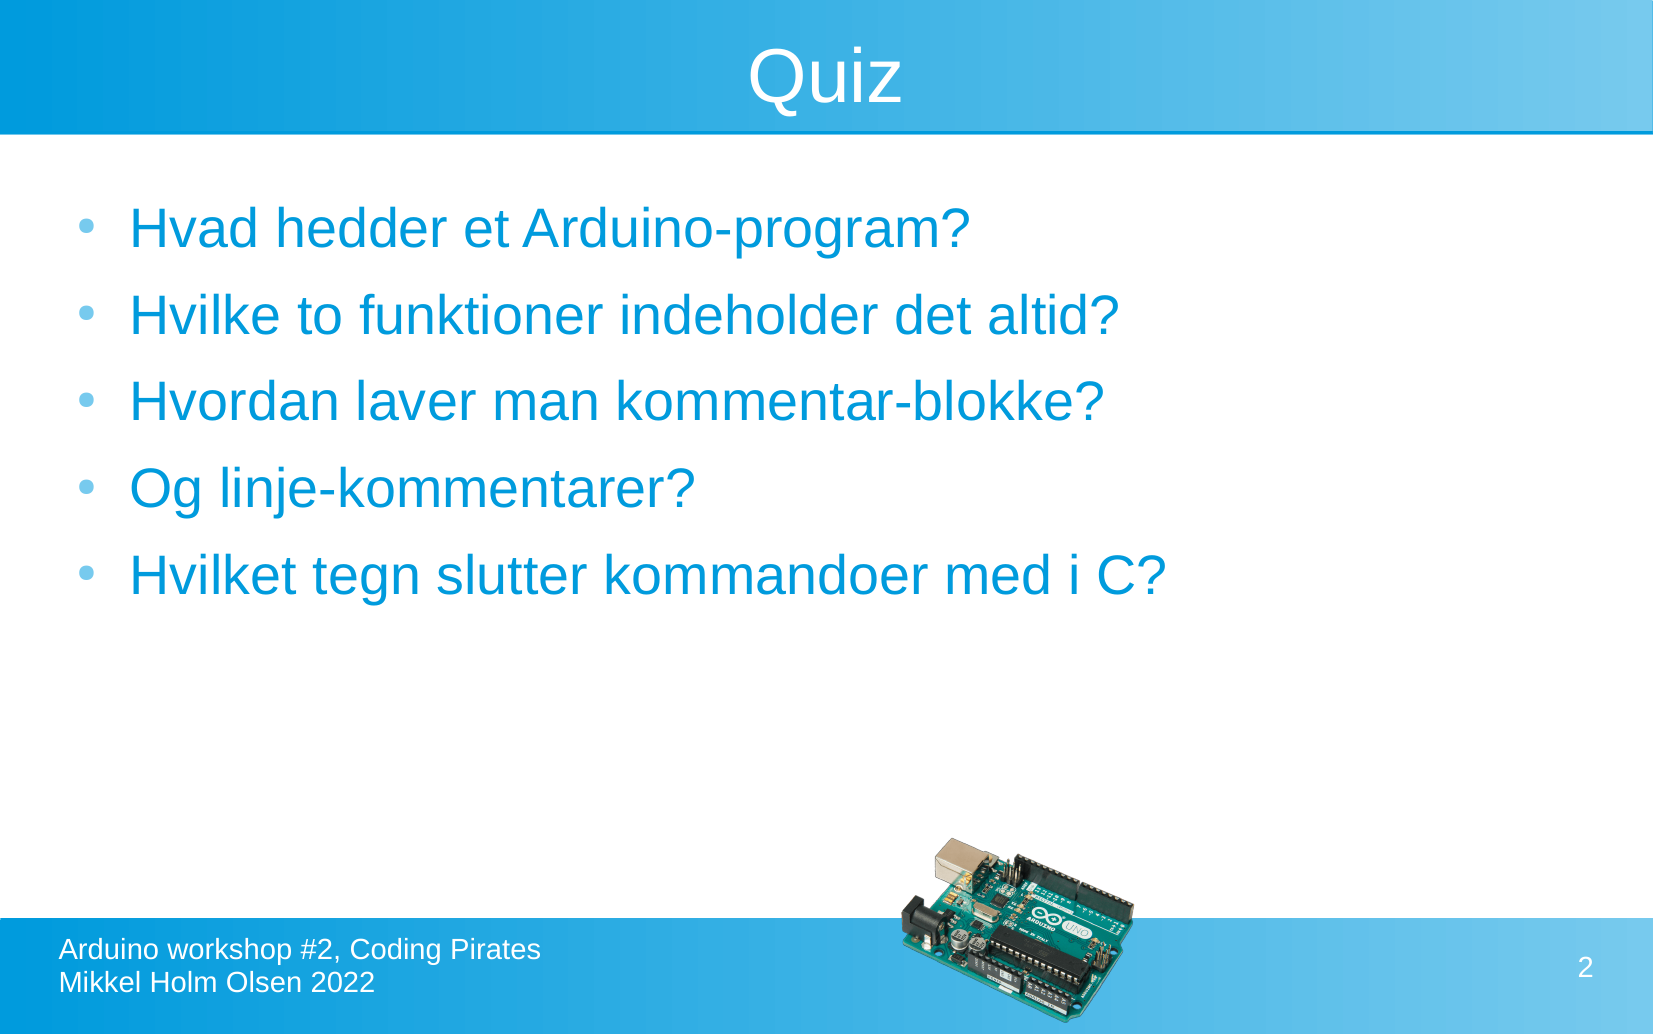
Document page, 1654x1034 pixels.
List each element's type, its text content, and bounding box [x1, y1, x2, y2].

list Hvad hedder et Arduino-program? Hvilke to funktioner indeholder det altid? Hvordan laver man kommentar-blokke? Og linje-kommentarer? Hvilket tegn slutter kommandoer med i C? [58, 196, 1594, 854]
picture [900, 854, 1138, 1024]
title Quiz [58, 32, 1594, 120]
